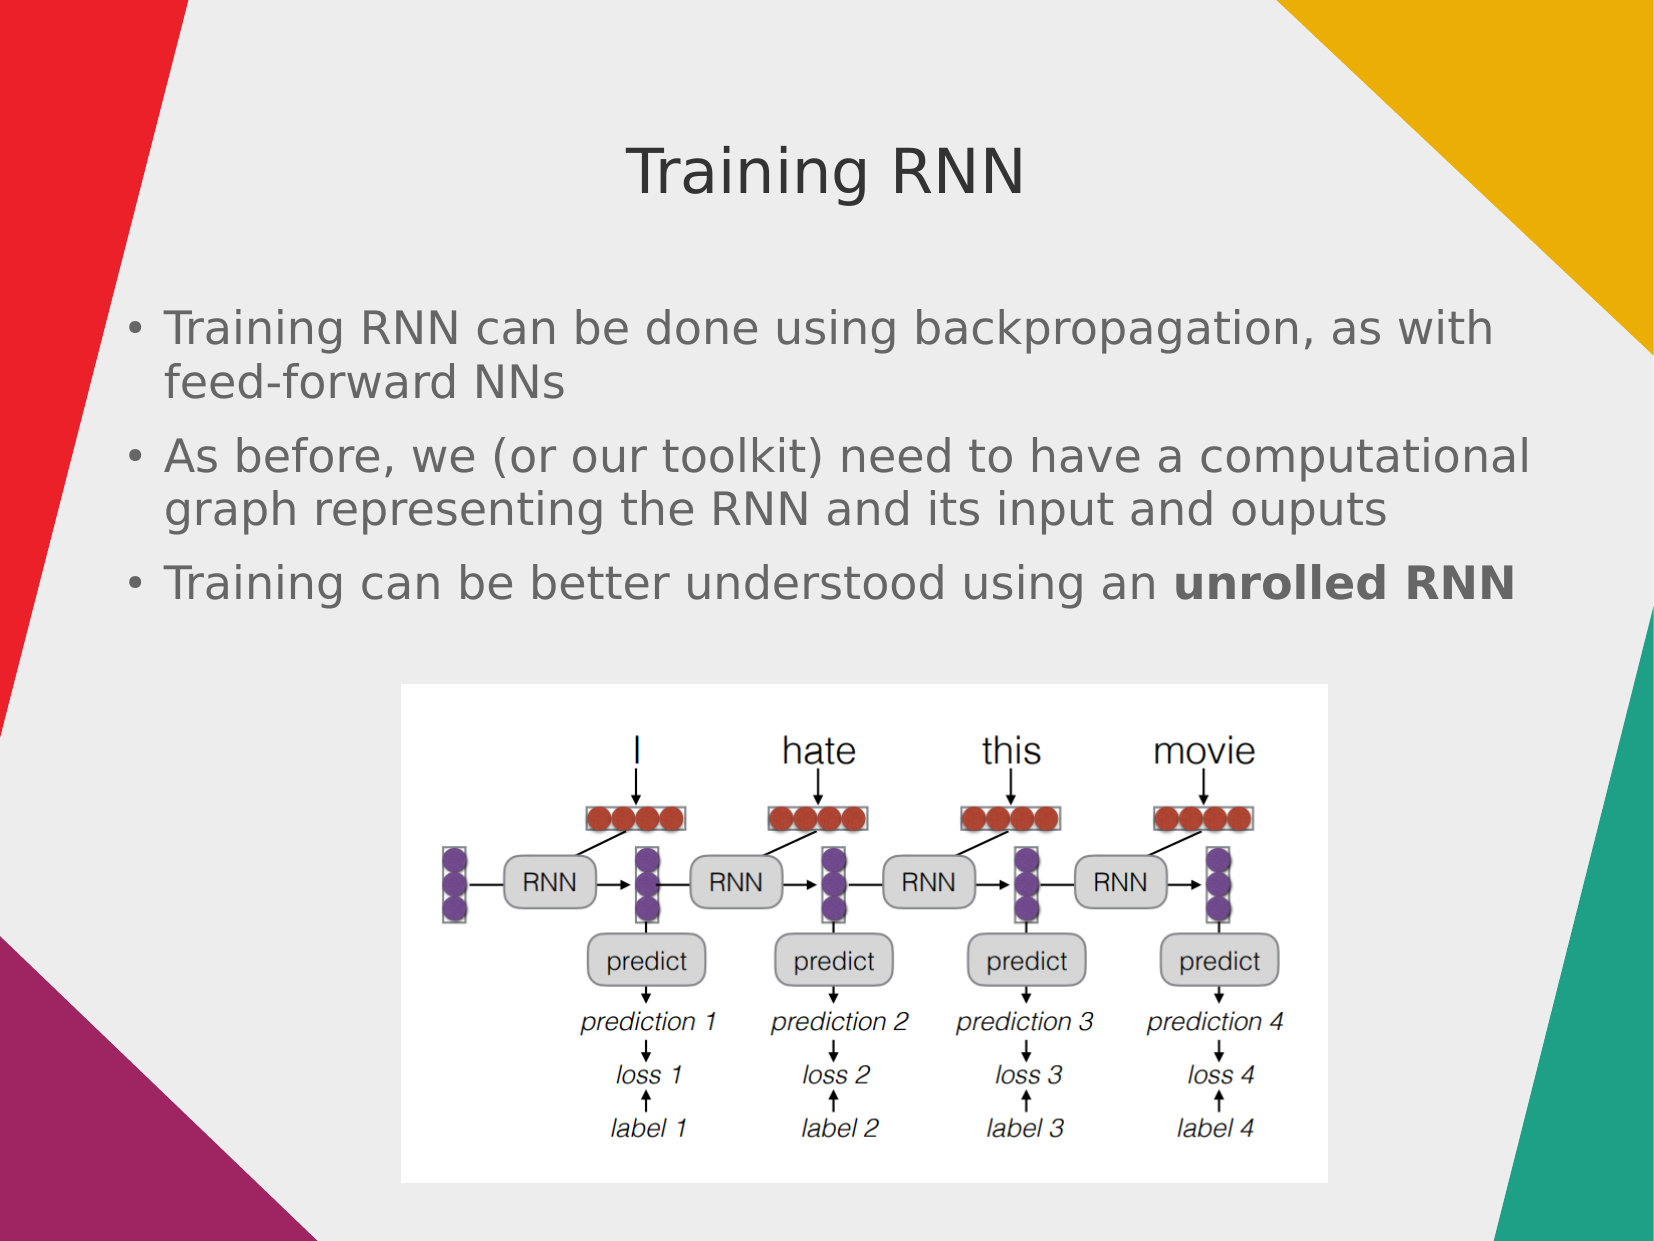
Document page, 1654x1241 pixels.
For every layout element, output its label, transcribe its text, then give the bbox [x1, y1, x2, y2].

picture [401, 684, 1328, 1183]
title Training RNN [114, 73, 1539, 271]
list Training RNN can be done using backpropagation, as with feed-forward NNs As before, we (or our toolkit) need to have a computational graph representing the RNN and its input and ouputs Training can be better understood using an unrolled RNN [114, 302, 1539, 651]
